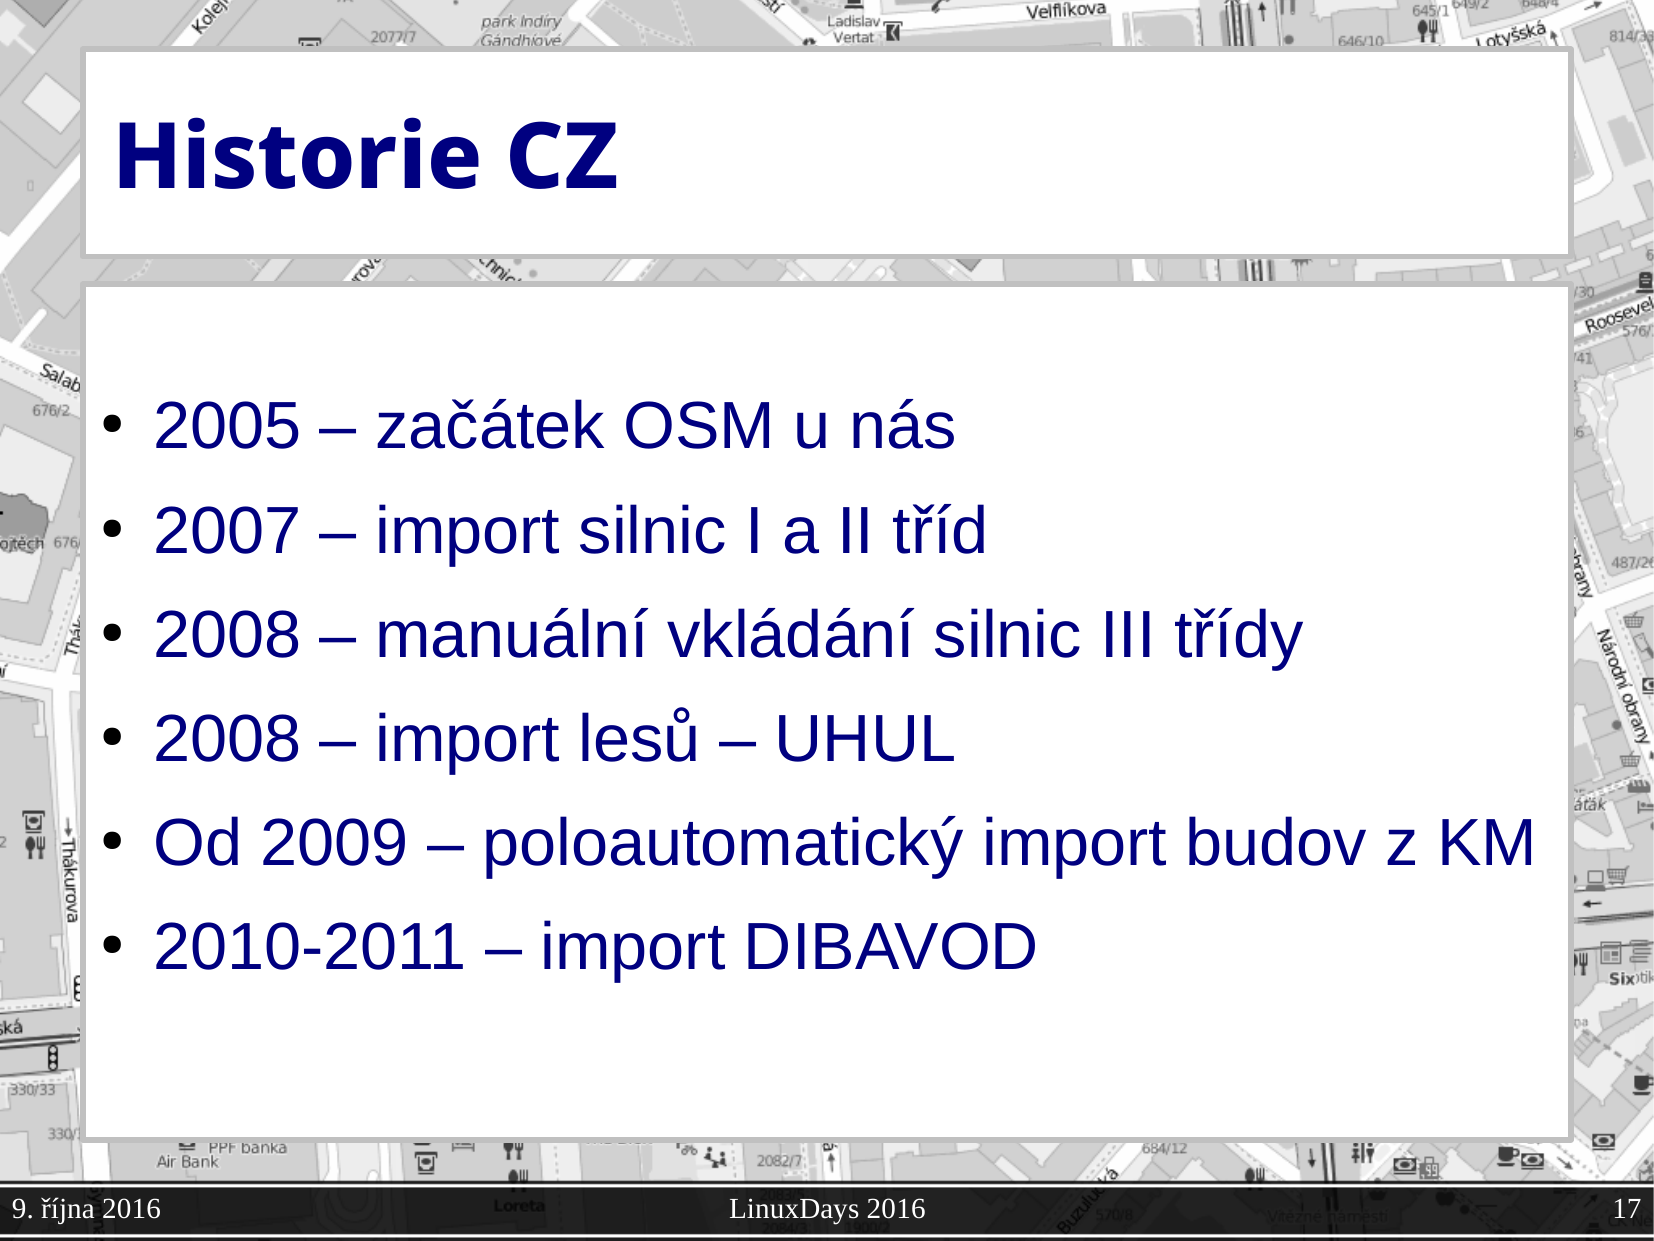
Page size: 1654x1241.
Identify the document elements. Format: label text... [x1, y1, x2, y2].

list 2005 – začátek OSM u nás 2007 – import silnic I a II tříd 2008 – manuální vkládání silnic III třídy 2008 – import lesů – UHUL Od 2009 – poloautomatický import budov z KM 2010-2011 – import DIBAVOD [82, 284, 1571, 1140]
picture [0, 0, 1654, 1241]
title Historie CZ [82, 49, 1571, 257]
